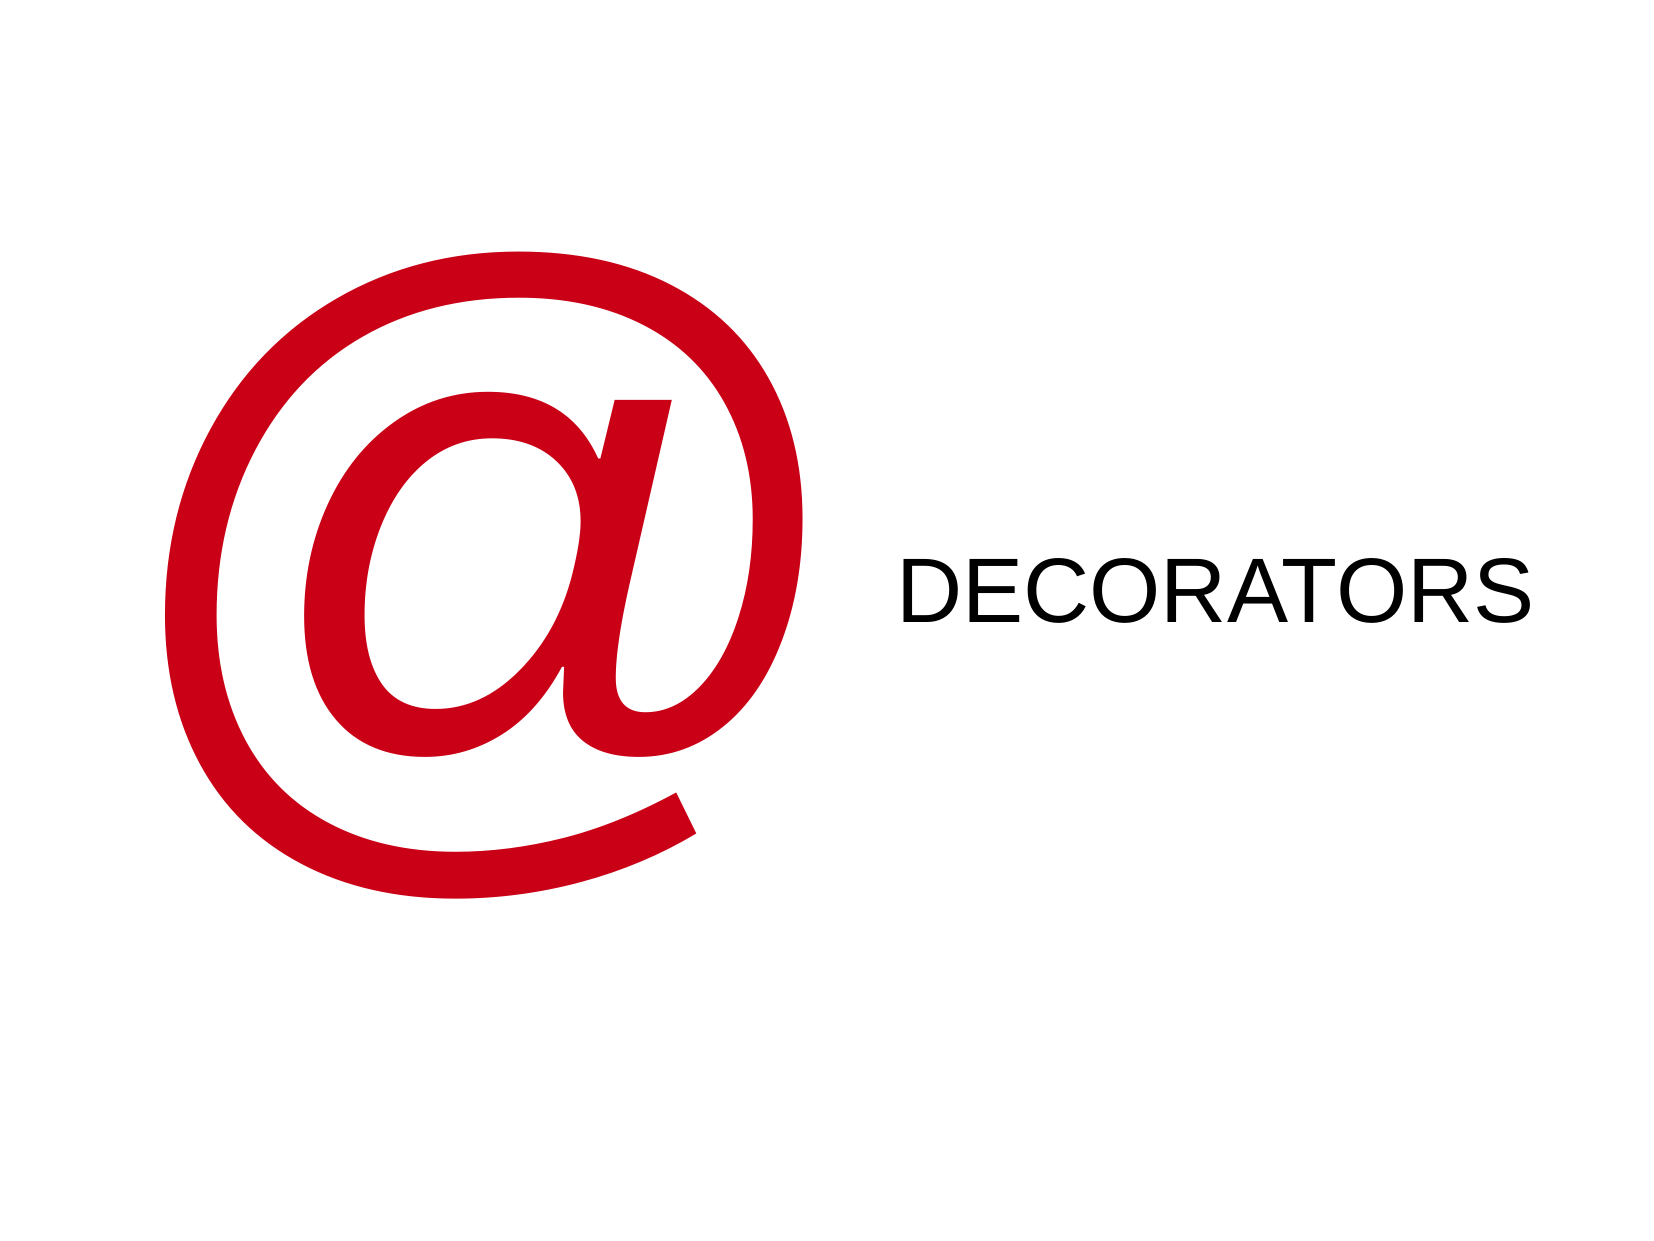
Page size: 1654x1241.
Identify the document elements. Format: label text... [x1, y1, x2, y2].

title DECORATORS [825, 56, 1571, 1126]
title @ [37, 0, 938, 1091]
